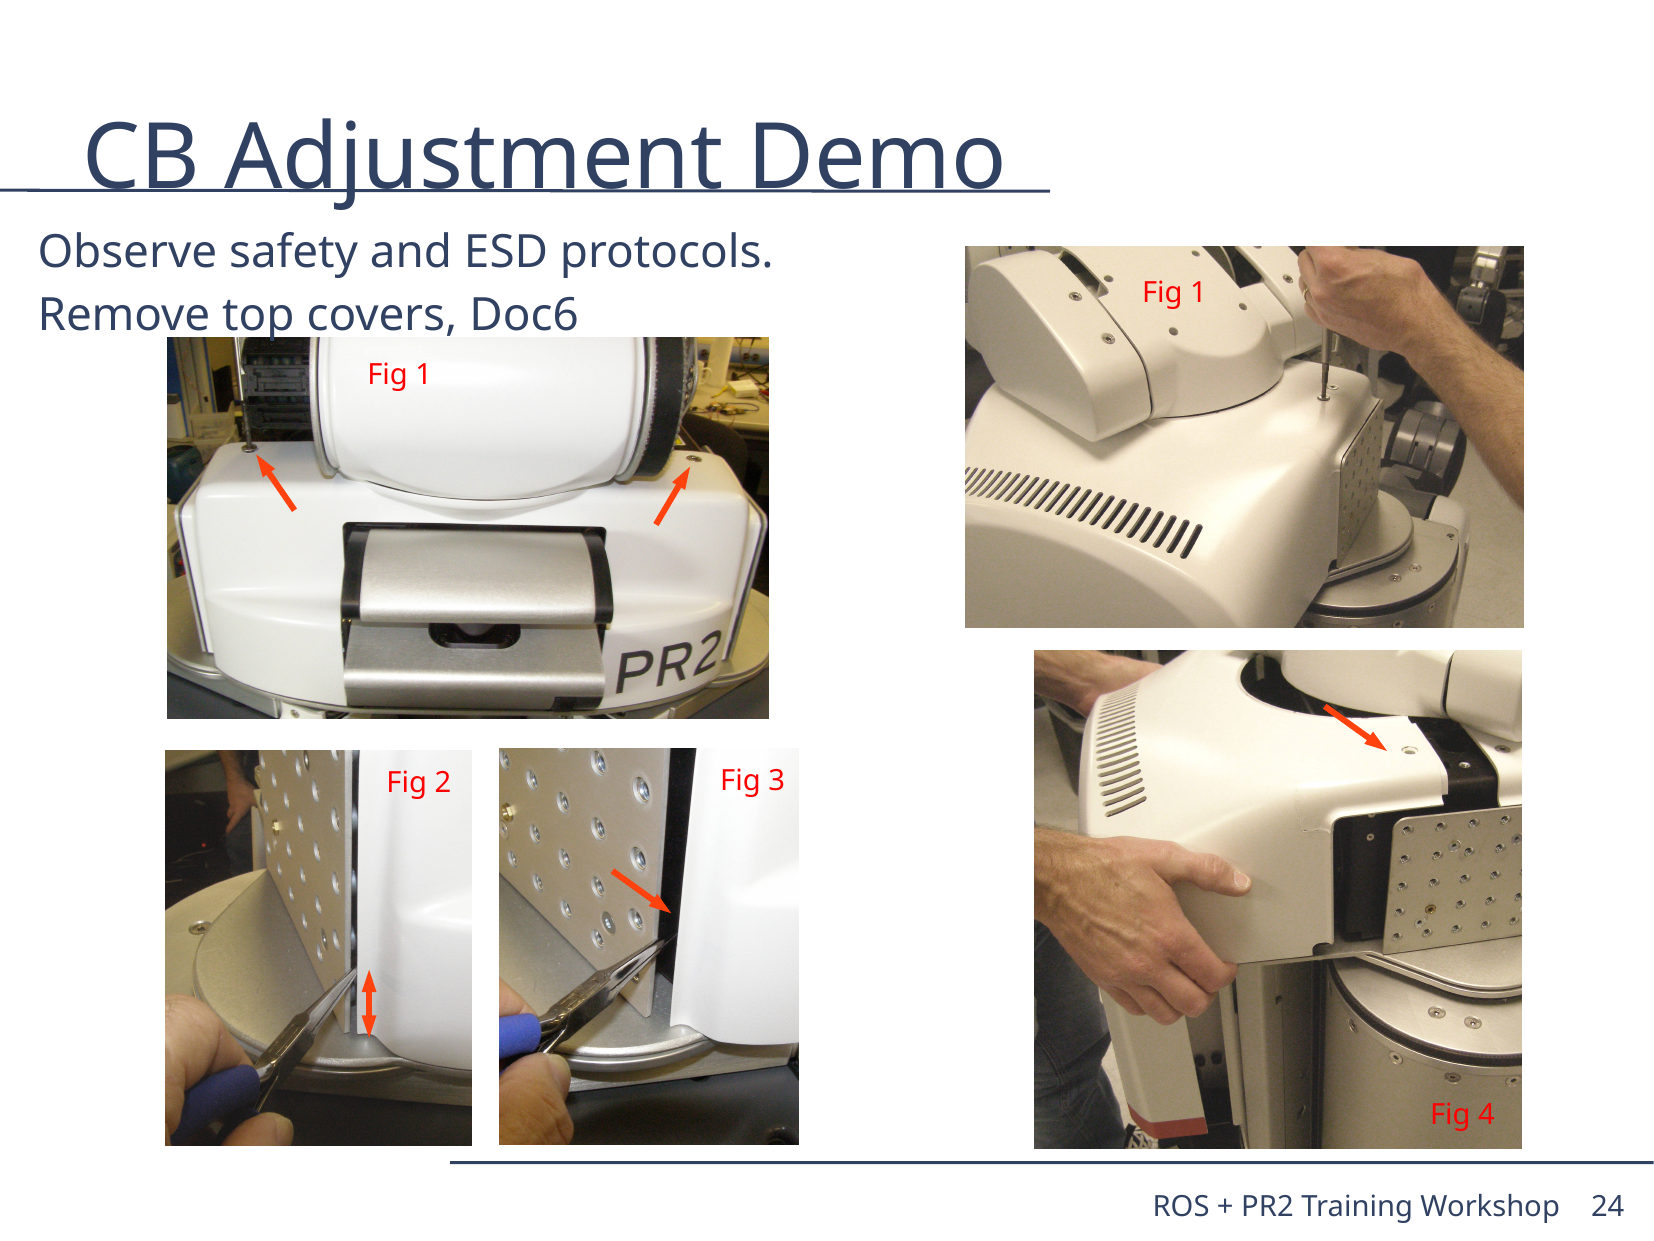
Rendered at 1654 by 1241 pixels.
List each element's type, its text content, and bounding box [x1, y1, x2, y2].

title CB Adjustment Demo [82, 56, 1571, 218]
list Observe safety and ESD protocols. Remove top covers, Doc6 [37, 218, 1571, 1156]
